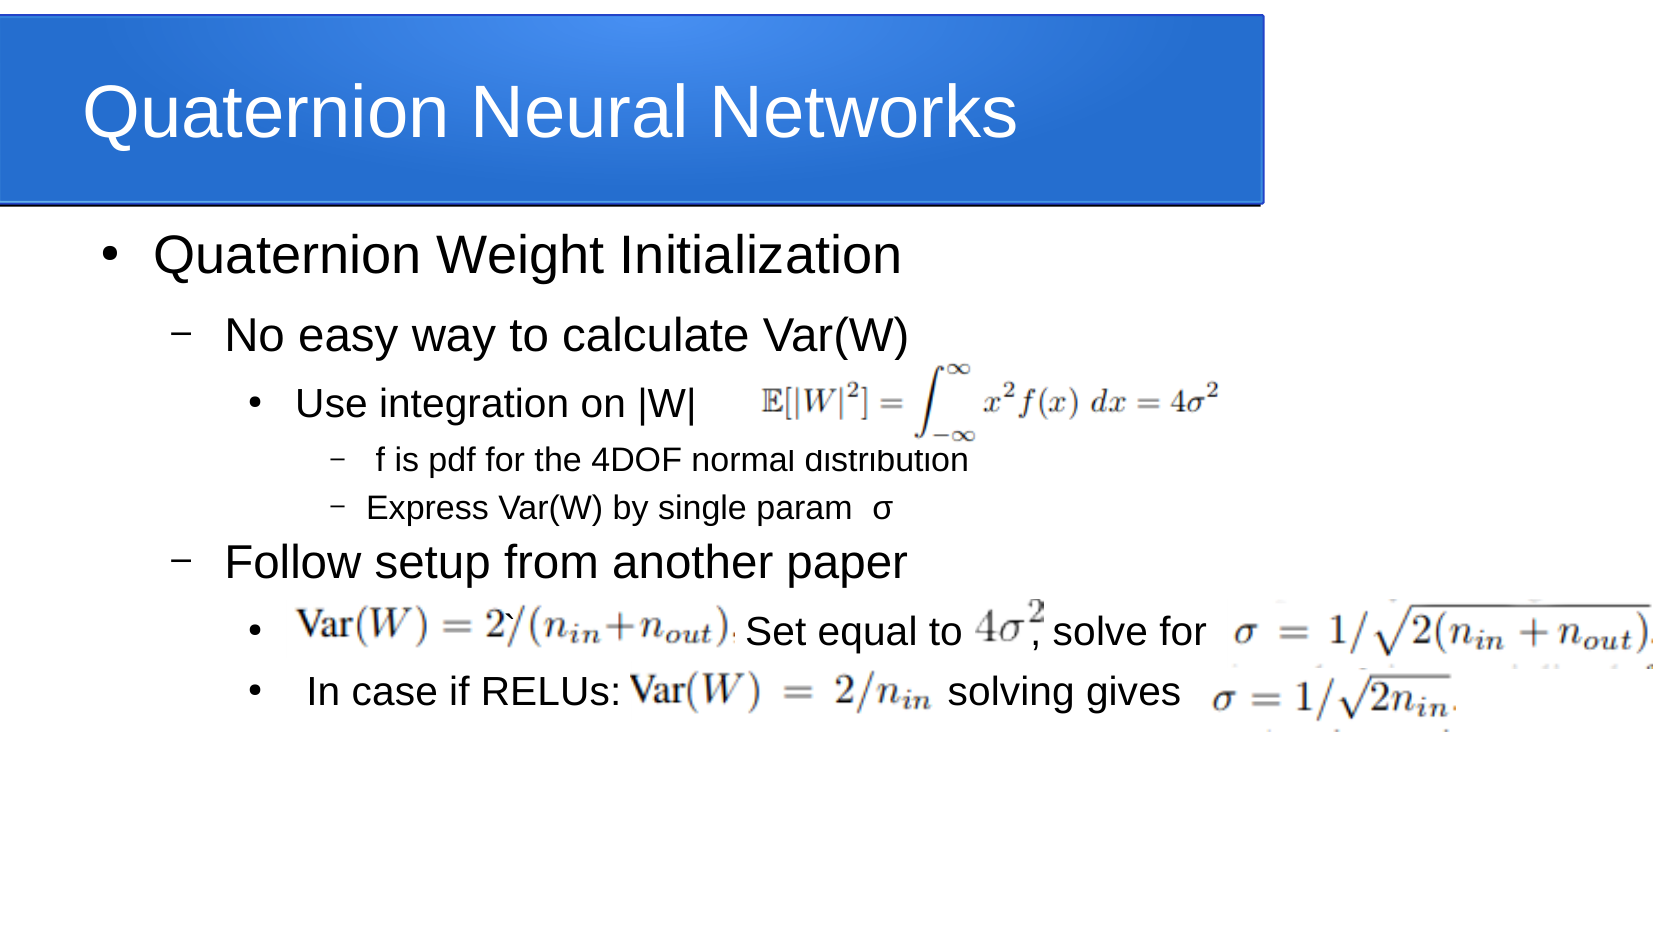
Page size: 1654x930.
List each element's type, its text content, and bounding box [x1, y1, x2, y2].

picture [750, 359, 1231, 450]
title Quaternion Neural Networks [82, 35, 1234, 189]
picture [285, 600, 736, 658]
list Quaternion Weight Initialization No easy way to calculate Var(W) Use integration on |W| f is pdf for the 4DOF normal distribution Express Var(W) by single param σ Follow setup from another paper Set equal to , solve for In case if RELUs: solving gives [82, 224, 1571, 764]
picture [630, 661, 935, 721]
picture [1200, 599, 1653, 732]
picture [975, 599, 1044, 646]
